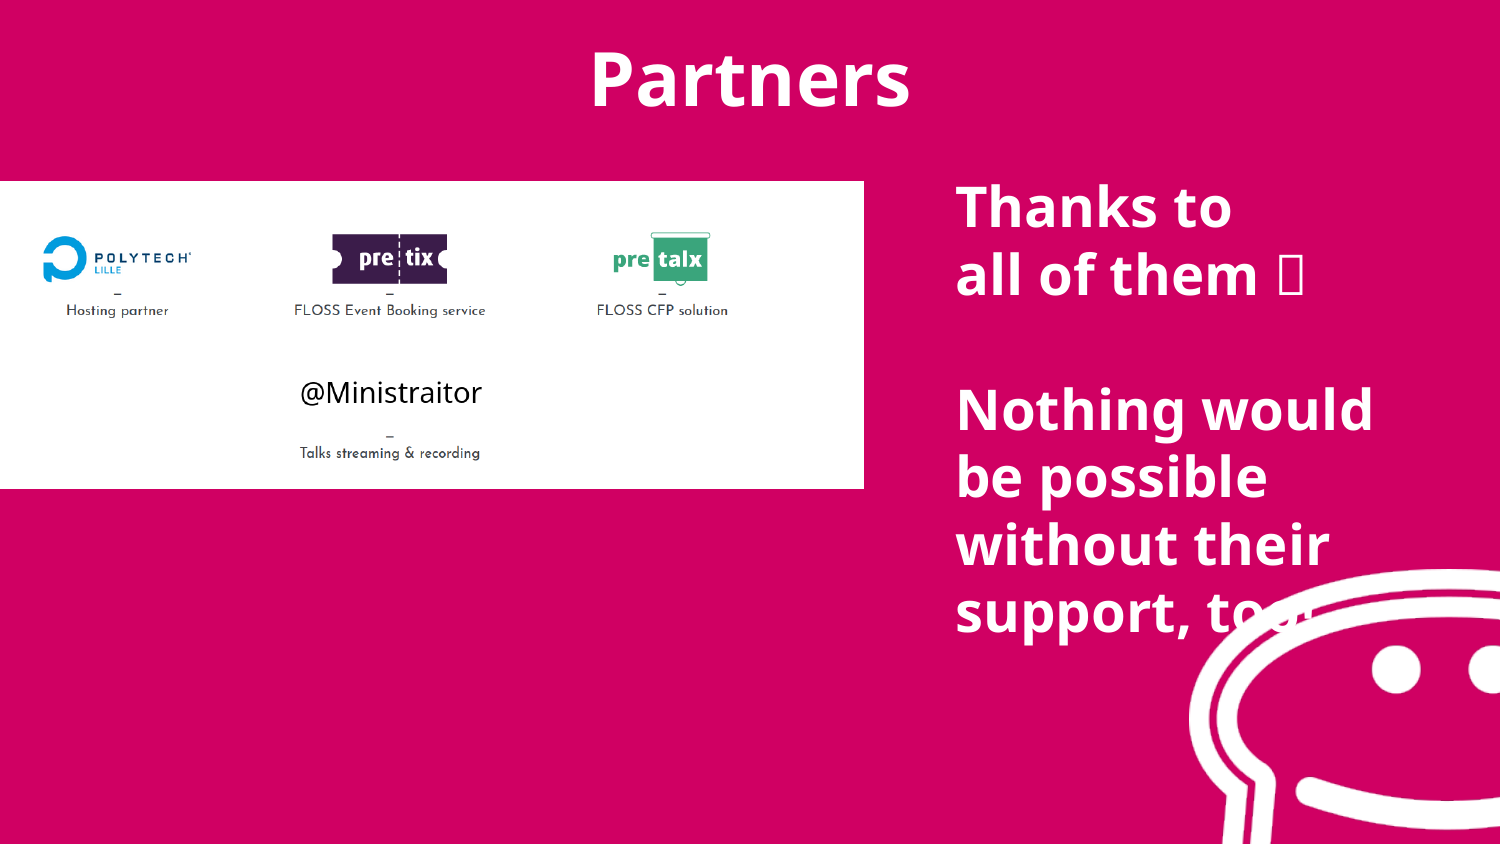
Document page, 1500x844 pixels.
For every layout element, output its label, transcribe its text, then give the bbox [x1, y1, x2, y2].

picture [0, 181, 864, 489]
text_box Partners [0, 16, 1500, 137]
text_box Thanks to all of them 🙏 Nothing would be possible without their support, too! [940, 156, 1454, 779]
picture [1189, 569, 1500, 844]
